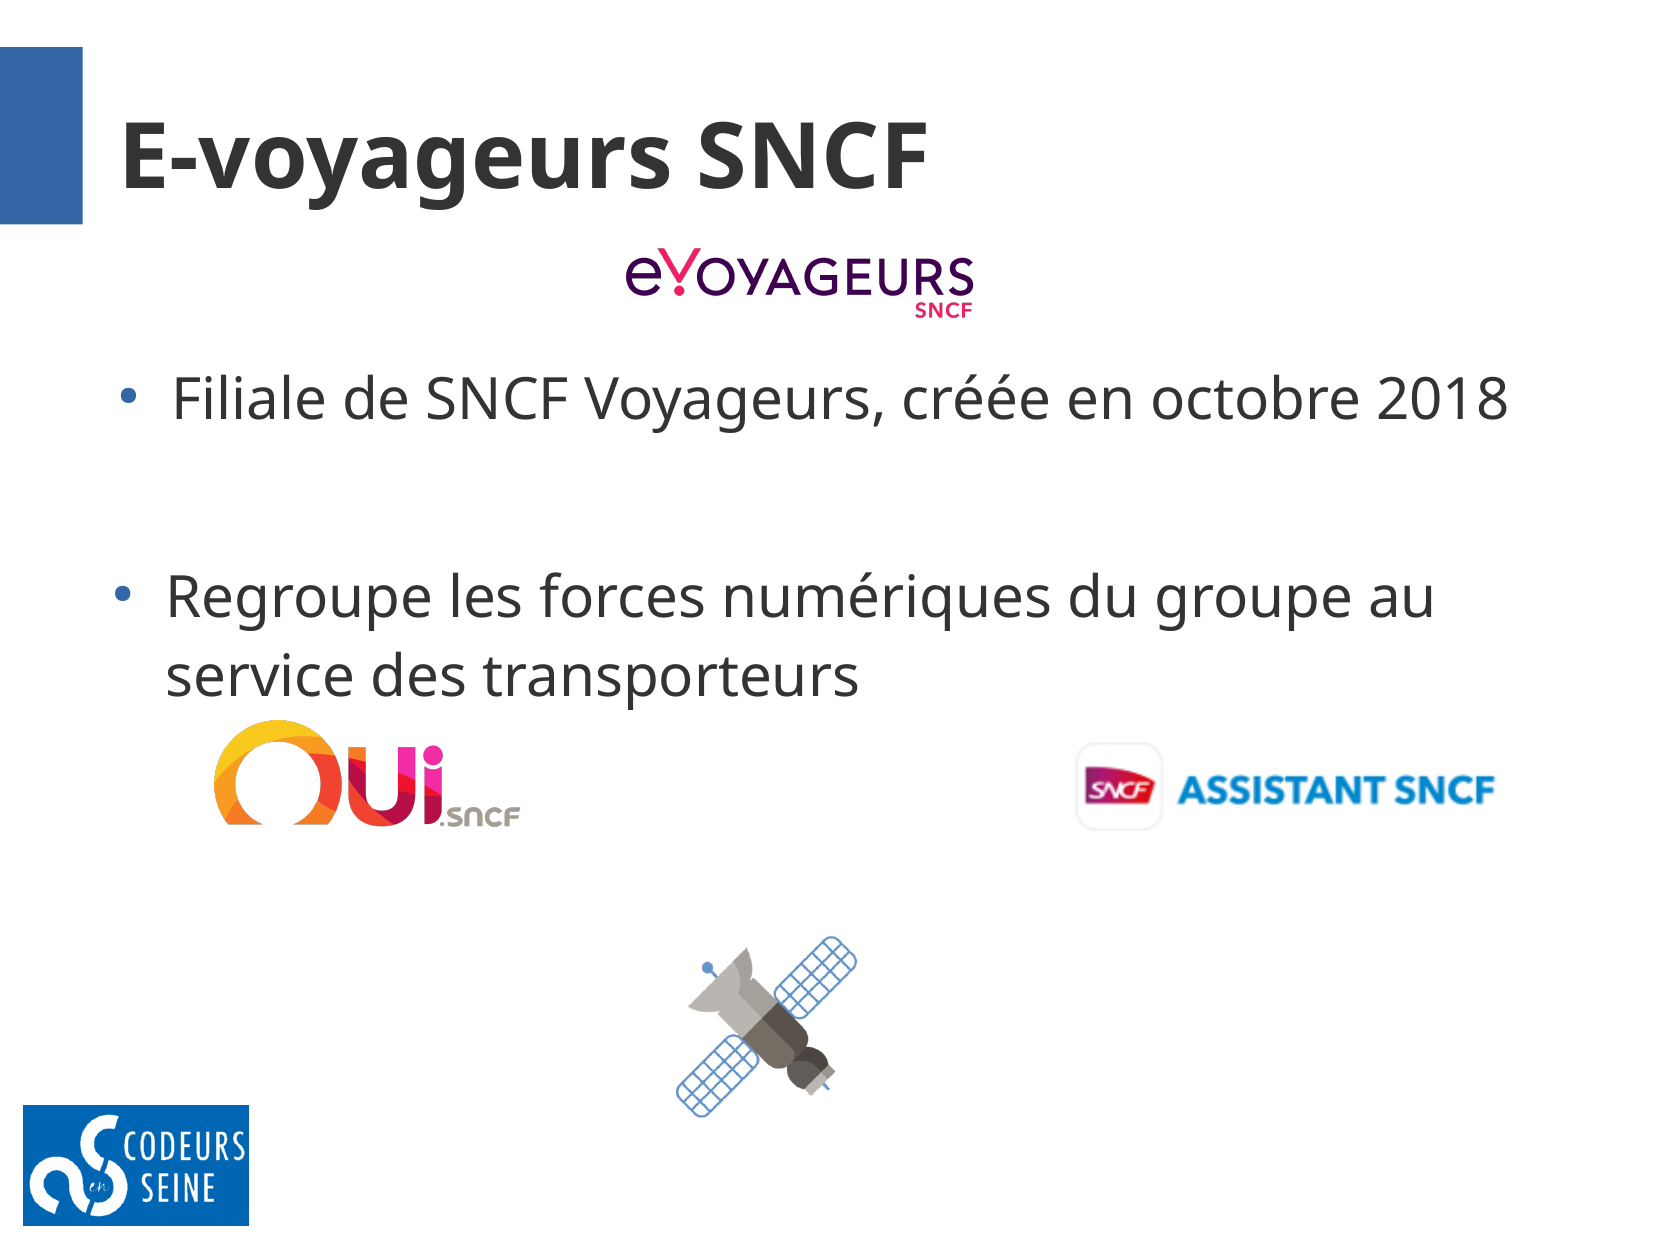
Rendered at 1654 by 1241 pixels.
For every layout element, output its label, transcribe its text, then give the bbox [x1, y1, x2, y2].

picture [637, 903, 898, 1146]
title E-voyageurs SNCF [118, 45, 1571, 260]
picture [1027, 700, 1548, 875]
list Regroupe les forces numériques du groupe au service des transporteurs [94, 555, 1512, 709]
picture [590, 212, 1009, 354]
list Filiale de SNCF Voyageurs, créée en octobre 2018 [100, 357, 1518, 499]
picture [23, 1105, 249, 1226]
picture [214, 720, 520, 827]
